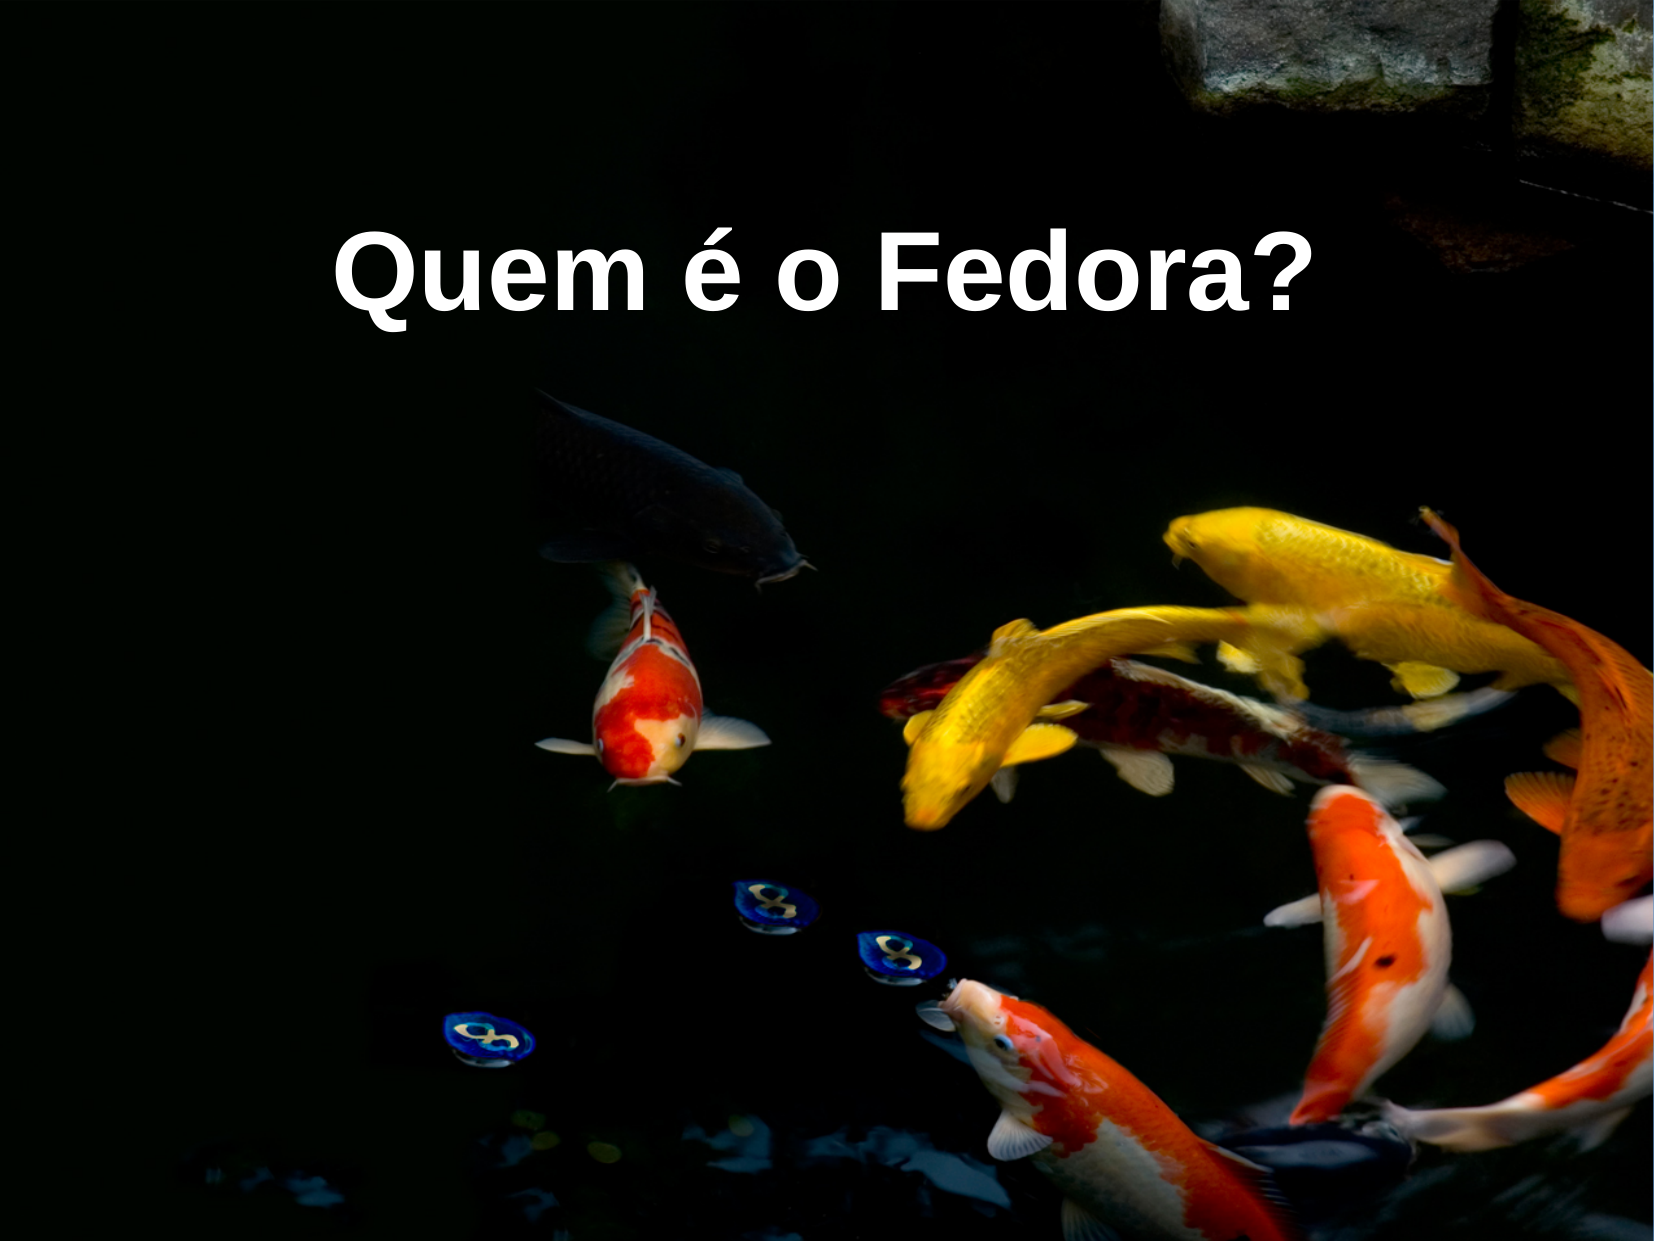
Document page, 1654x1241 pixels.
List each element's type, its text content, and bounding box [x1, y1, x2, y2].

title Quem é o Fedora? [37, 167, 1614, 376]
picture [0, 0, 1654, 1241]
